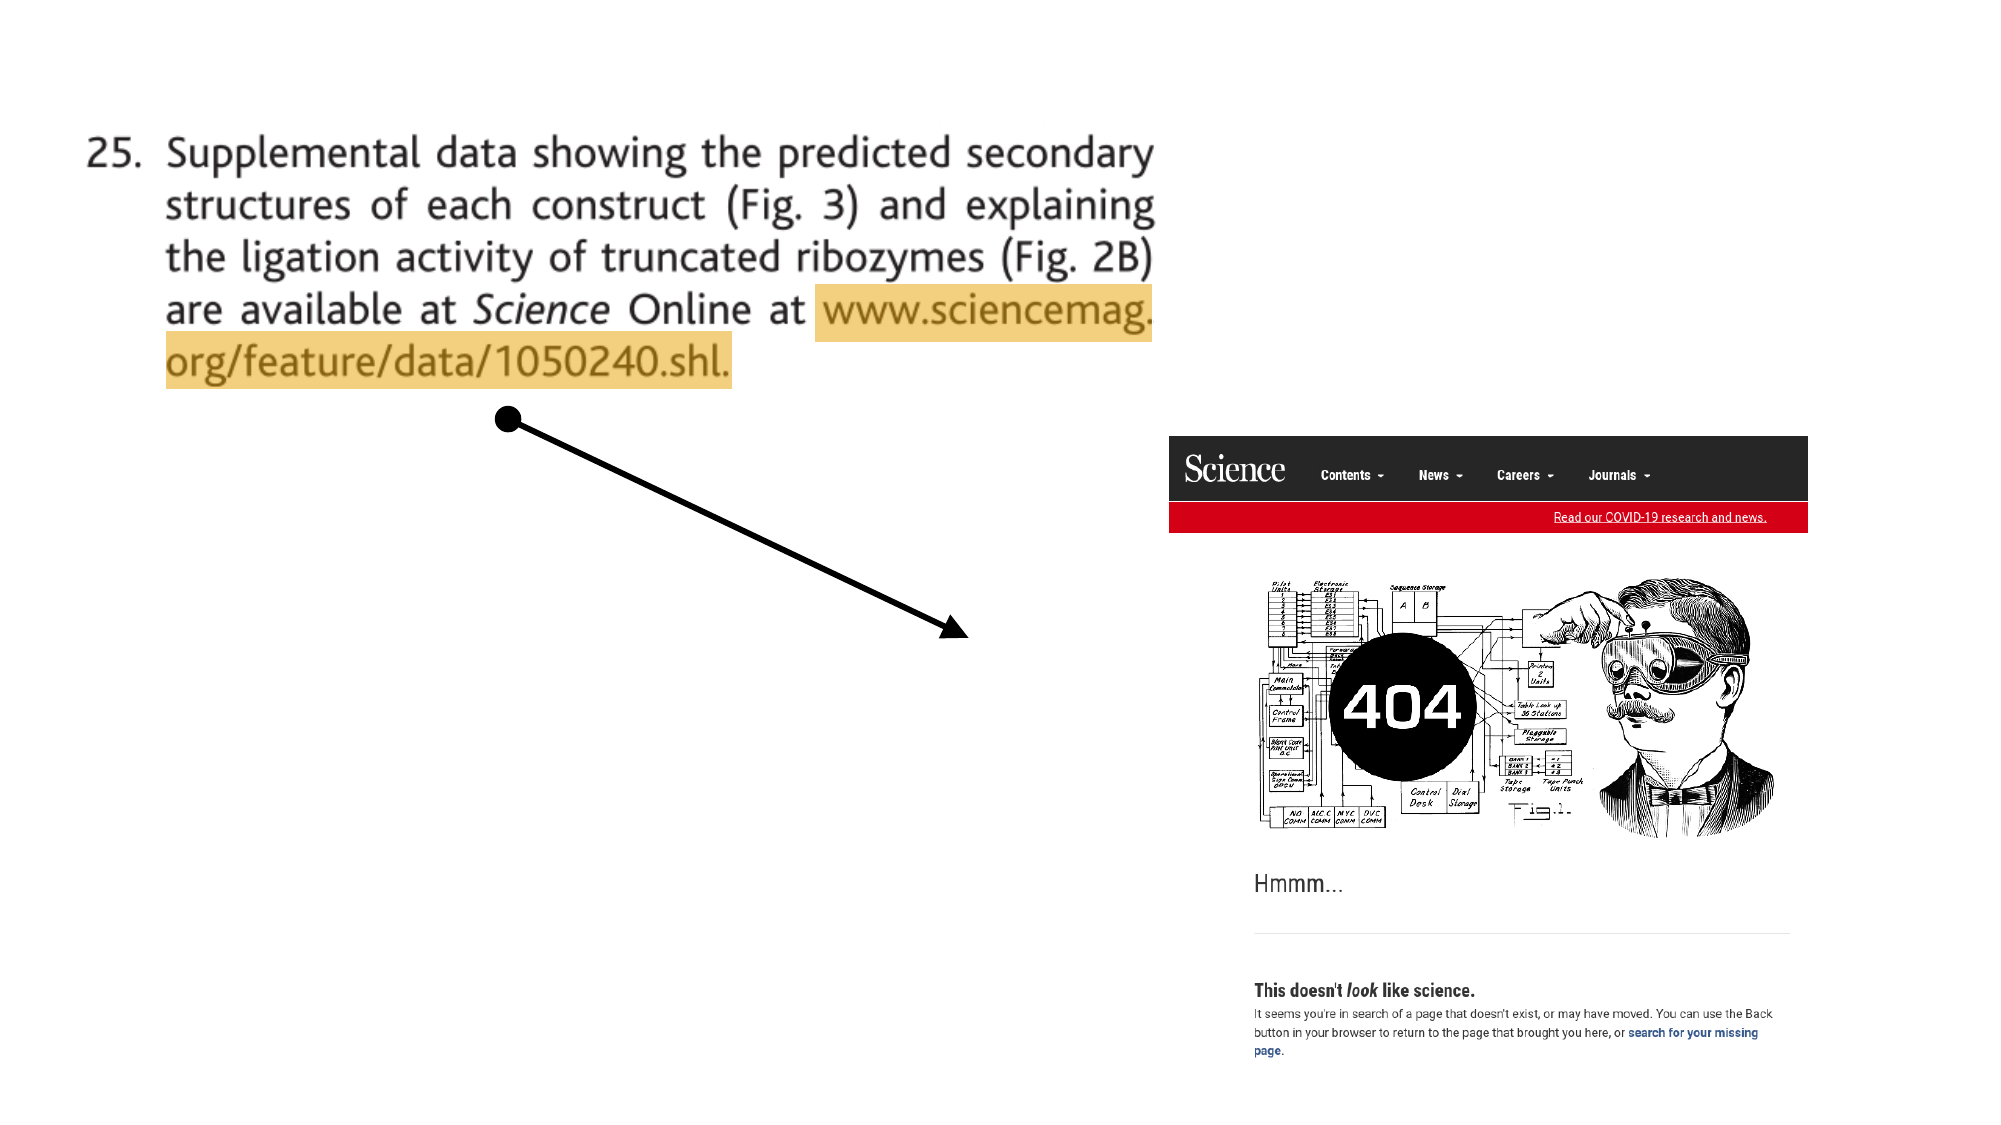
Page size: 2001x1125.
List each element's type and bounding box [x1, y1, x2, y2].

text_box [814, 283, 1153, 343]
picture [70, 125, 1165, 390]
text_box [165, 330, 733, 390]
picture [1169, 436, 1808, 1063]
